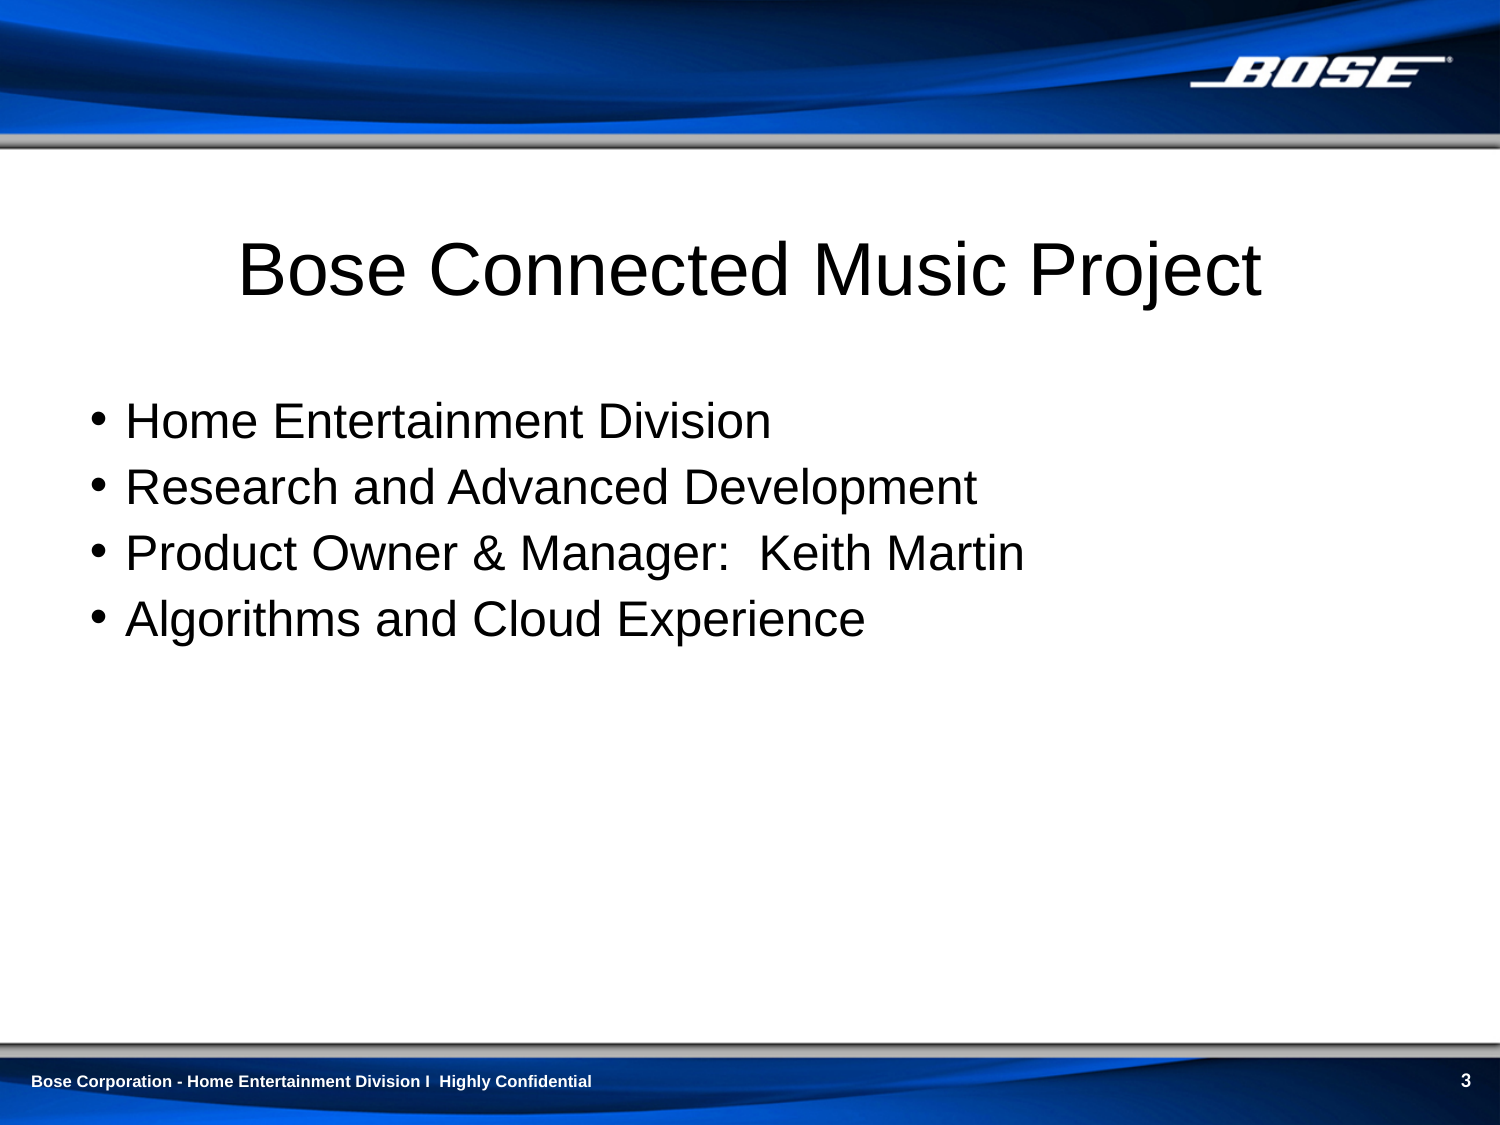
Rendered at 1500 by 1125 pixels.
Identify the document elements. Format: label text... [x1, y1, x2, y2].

text_box Home Entertainment Division Research and Advanced Development Product Owner & Manager: Keith Martin Algorithms and Cloud Experience [74, 375, 1425, 1003]
text_box Bose Connected Music Project [74, 185, 1425, 345]
picture [0, 0, 1500, 1125]
